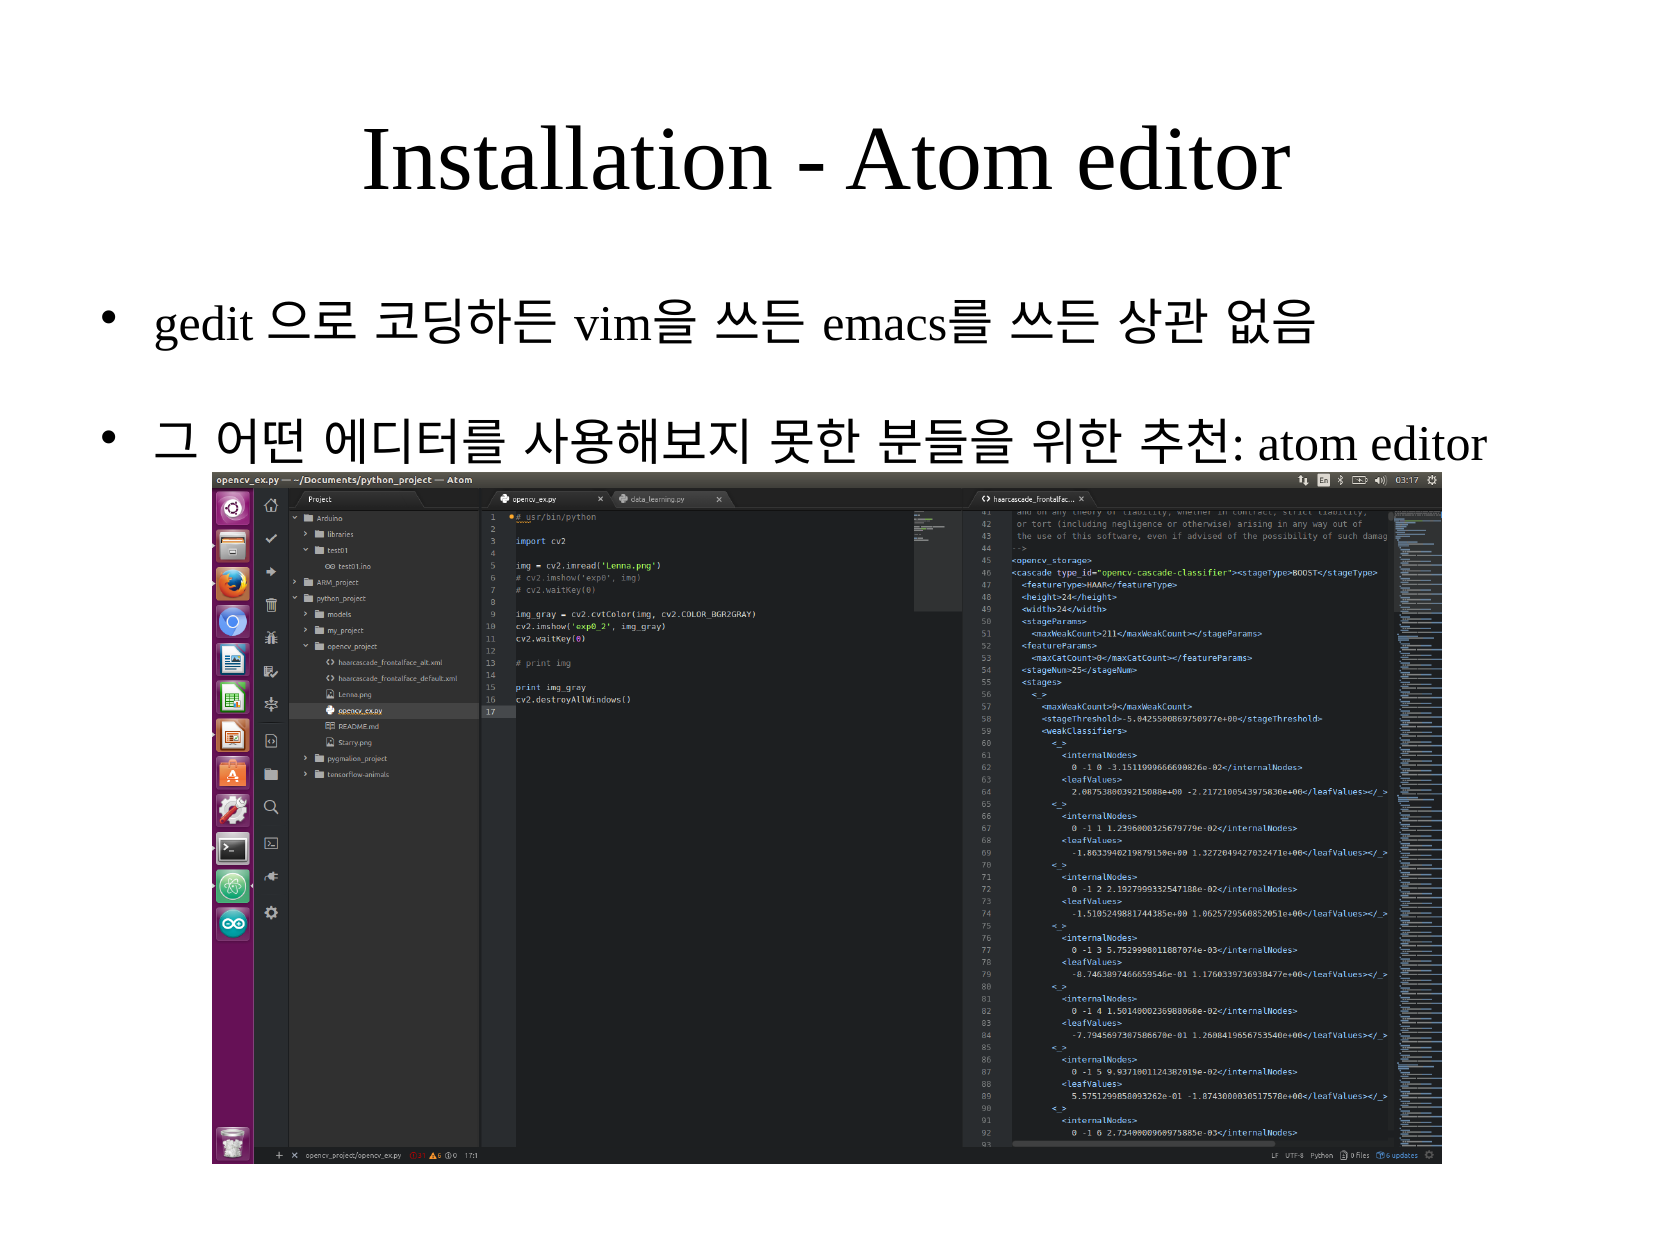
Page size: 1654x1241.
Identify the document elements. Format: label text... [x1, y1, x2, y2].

picture [212, 472, 1442, 1164]
text_box gedit 으로 코딩하든 vim을 쓰든 emacs를 쓰든 상관 없음 그 어떤 에디터를 사용해보지 못한 분들을 위한 추천: atom editor [82, 290, 1571, 1010]
text_box Installation - Atom editor [82, 49, 1571, 257]
